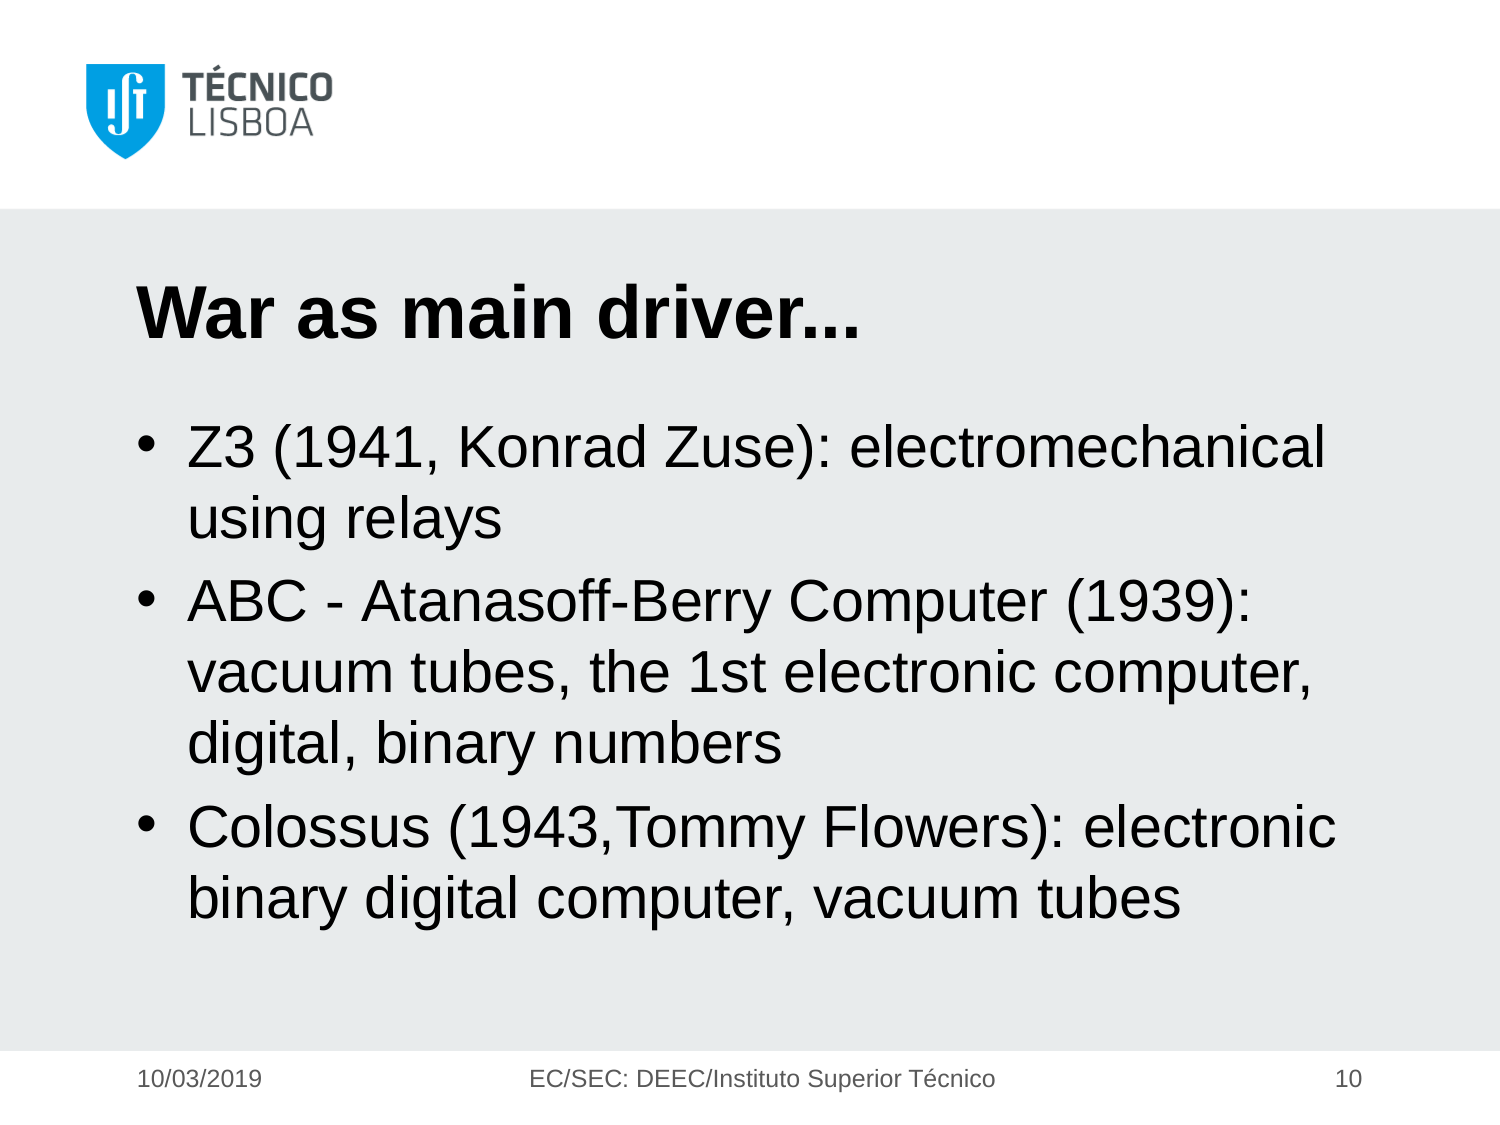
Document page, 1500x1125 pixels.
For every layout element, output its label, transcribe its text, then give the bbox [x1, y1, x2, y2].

list Z3 (1941, Konrad Zuse): electromechanical using relays ABC - Atanasoff‑Berry Computer (1939): vacuum tubes, the 1st electronic computer, digital, binary numbers Colossus (1943,Tommy Flowers): electronic binary digital computer, vacuum tubes [121, 400, 1378, 1005]
footer EC/SEC: DEEC/Instituto Superior Técnico [512, 1052, 1021, 1103]
picture [0, 0, 1500, 1125]
title War as main driver... [121, 237, 1378, 381]
slide_number <number> [1077, 1052, 1378, 1103]
slide_number 10/03/2019 [121, 1052, 425, 1103]
